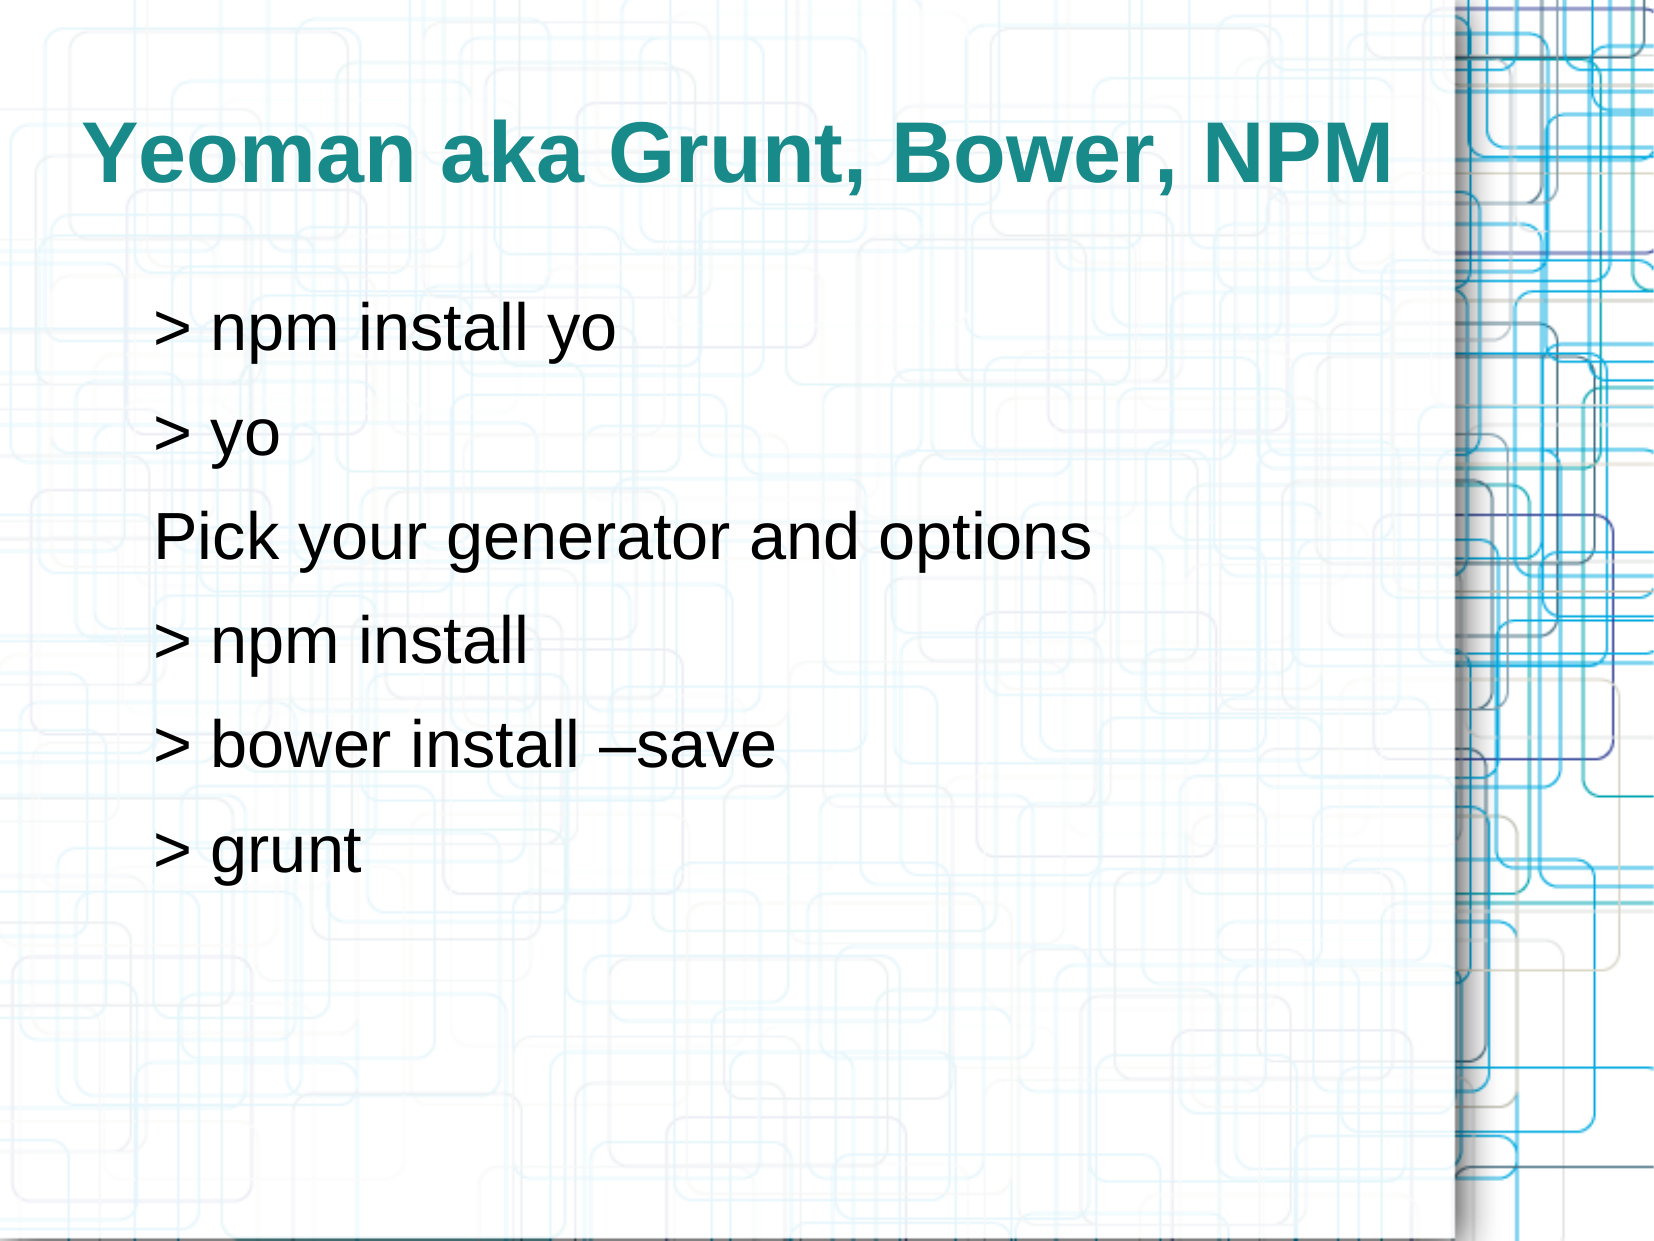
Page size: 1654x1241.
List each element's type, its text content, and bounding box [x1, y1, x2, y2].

picture [0, 0, 1654, 1241]
title Yeoman aka Grunt, Bower, NPM [59, 49, 1418, 257]
list > npm install yo > yo Pick your generator and options > npm install > bower install –save > grunt [82, 290, 1418, 1109]
